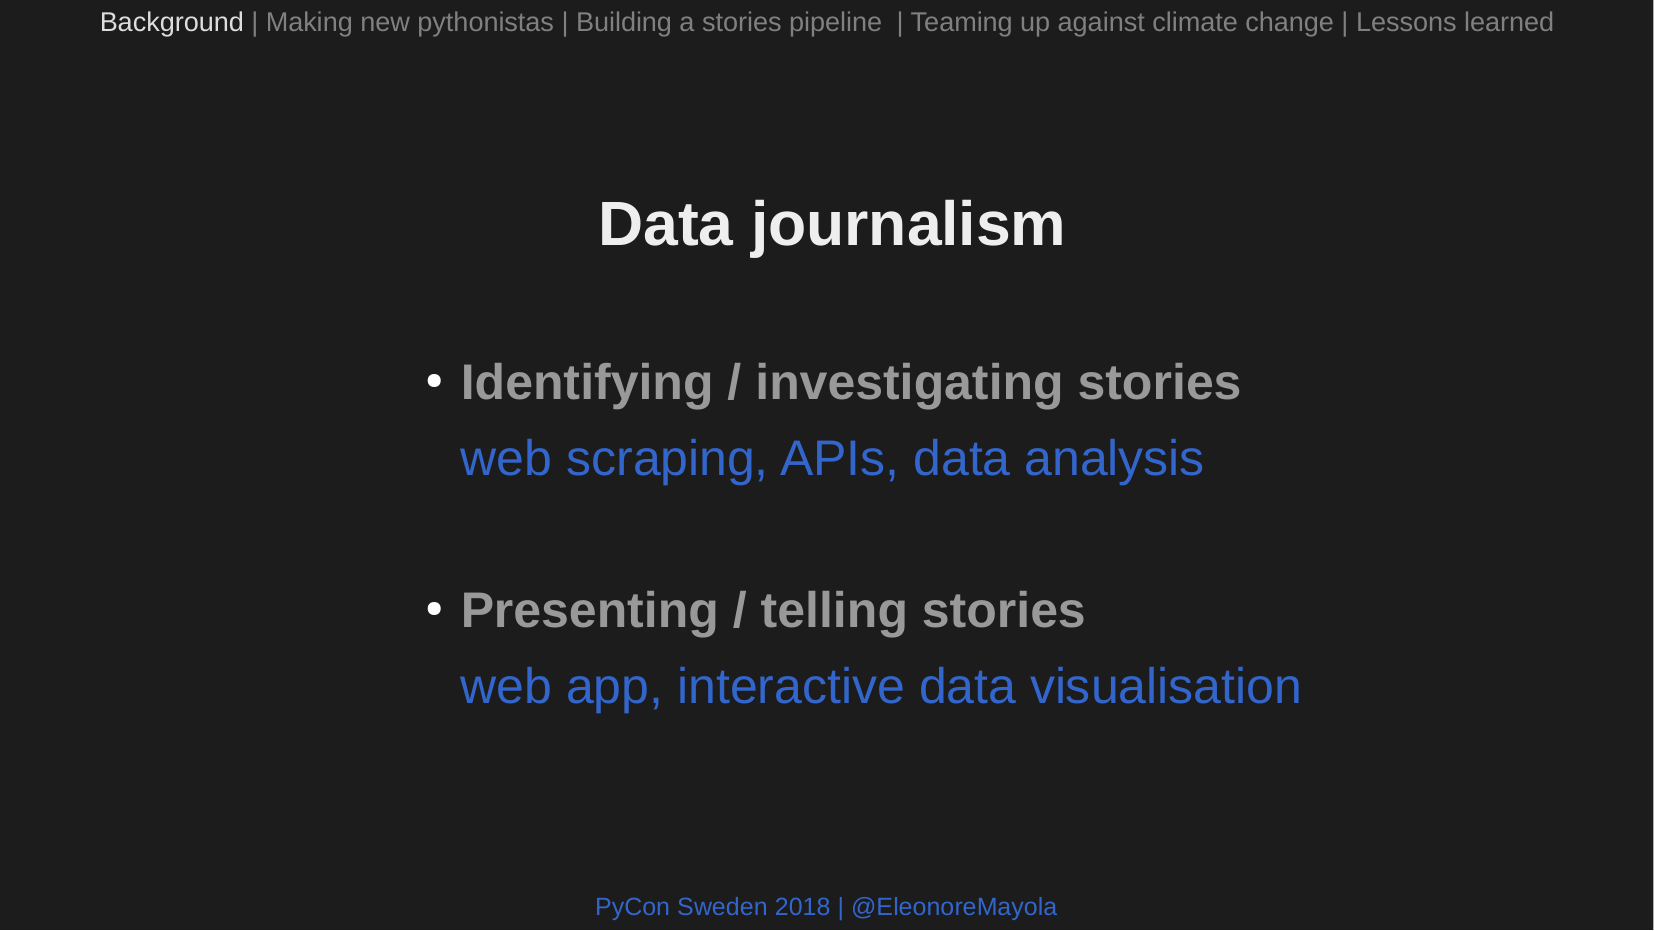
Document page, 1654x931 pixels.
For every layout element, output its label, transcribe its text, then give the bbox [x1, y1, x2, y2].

text_box PyCon Sweden 2018 | @EleonoreMayola [460, 885, 1193, 931]
text_box Background | Making new pythonistas | Building a stories pipeline | Teaming up against climate change | Lessons learned [0, 0, 1654, 57]
text_box Data journalism Identifying / investigating stories web scraping, APIs, data analysis Presenting / telling stories web app, interactive data visualisation [106, 154, 1560, 739]
